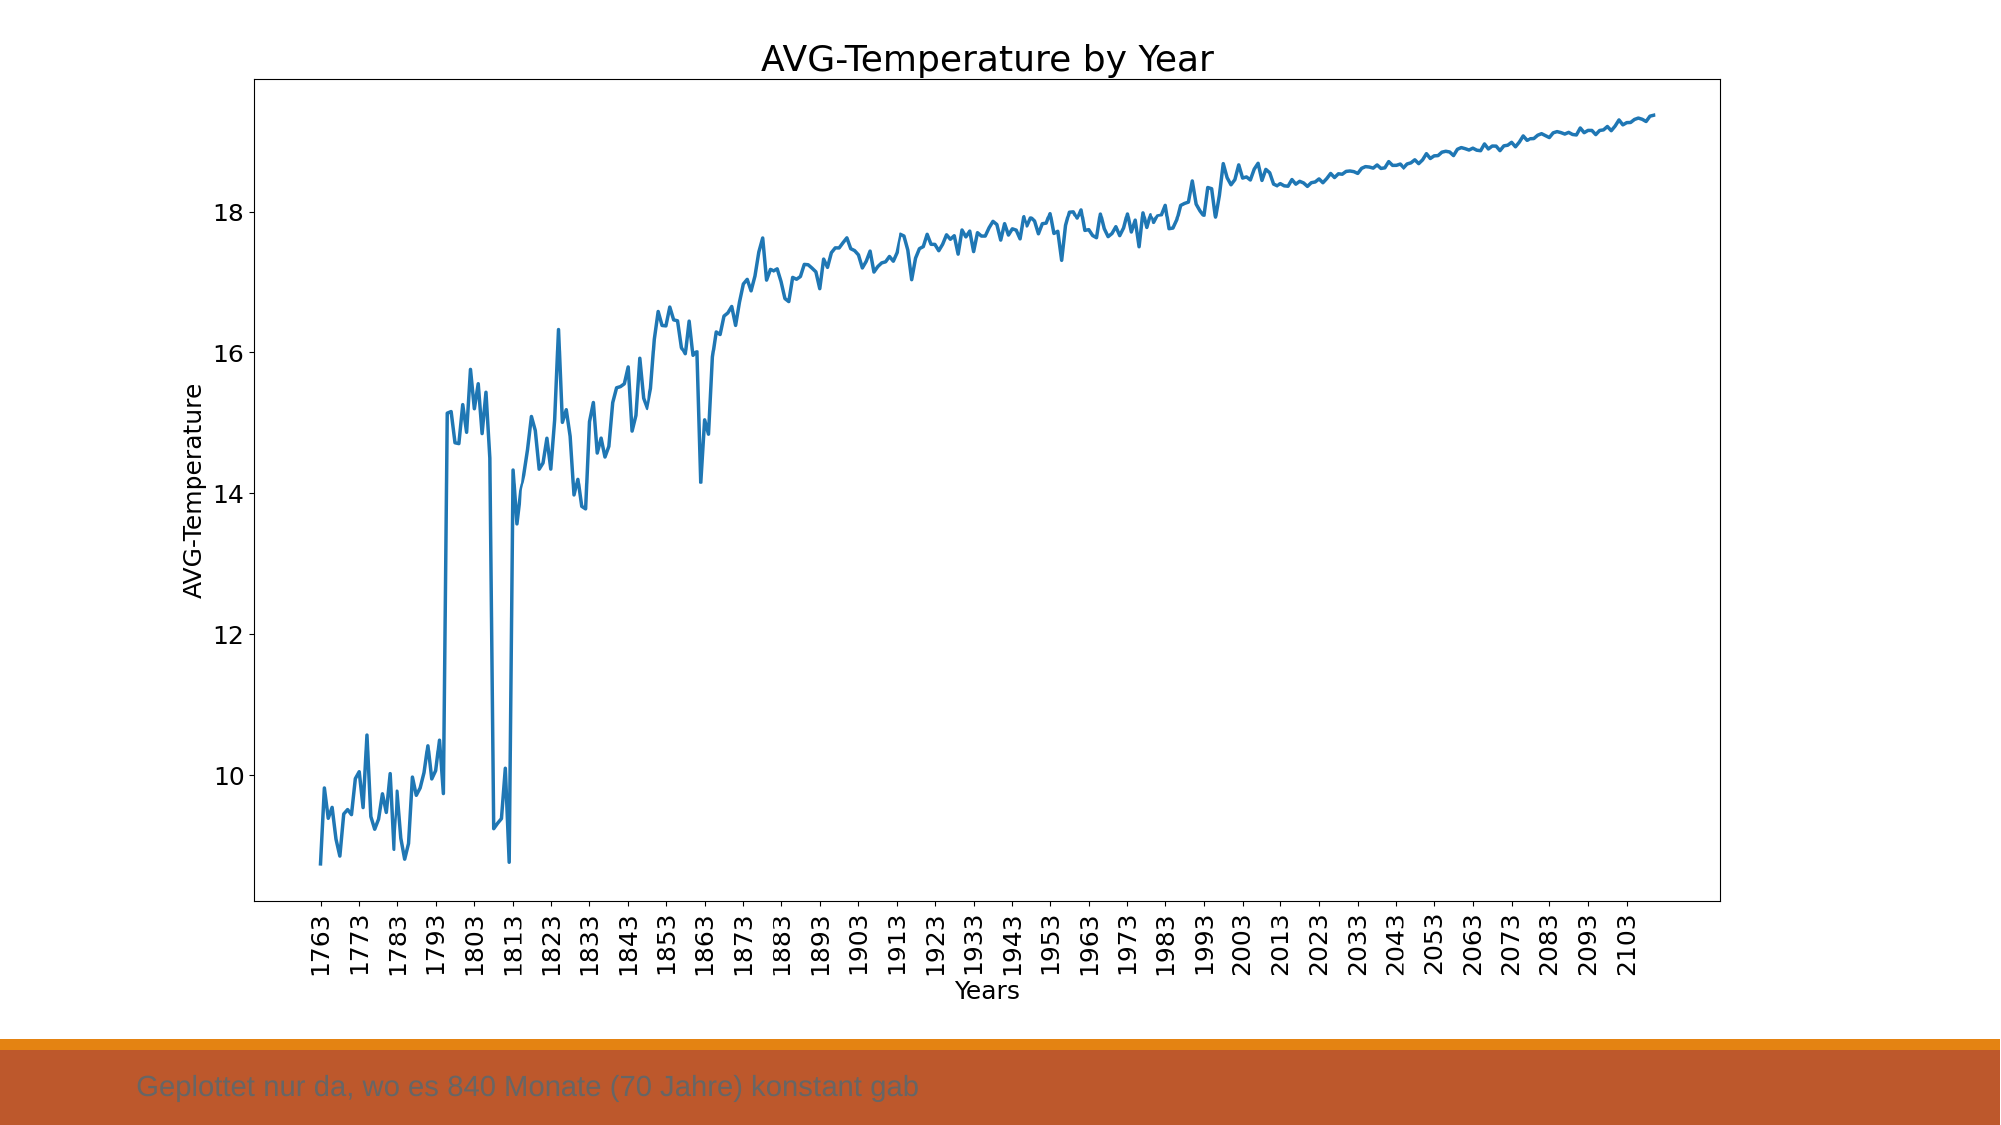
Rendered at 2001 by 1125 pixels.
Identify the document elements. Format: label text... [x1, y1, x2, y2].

text_box Geplottet nur da, wo es 840 Monate (70 Jahre) konstant gab [121, 1062, 1595, 1112]
picture [17, 0, 1908, 1018]
